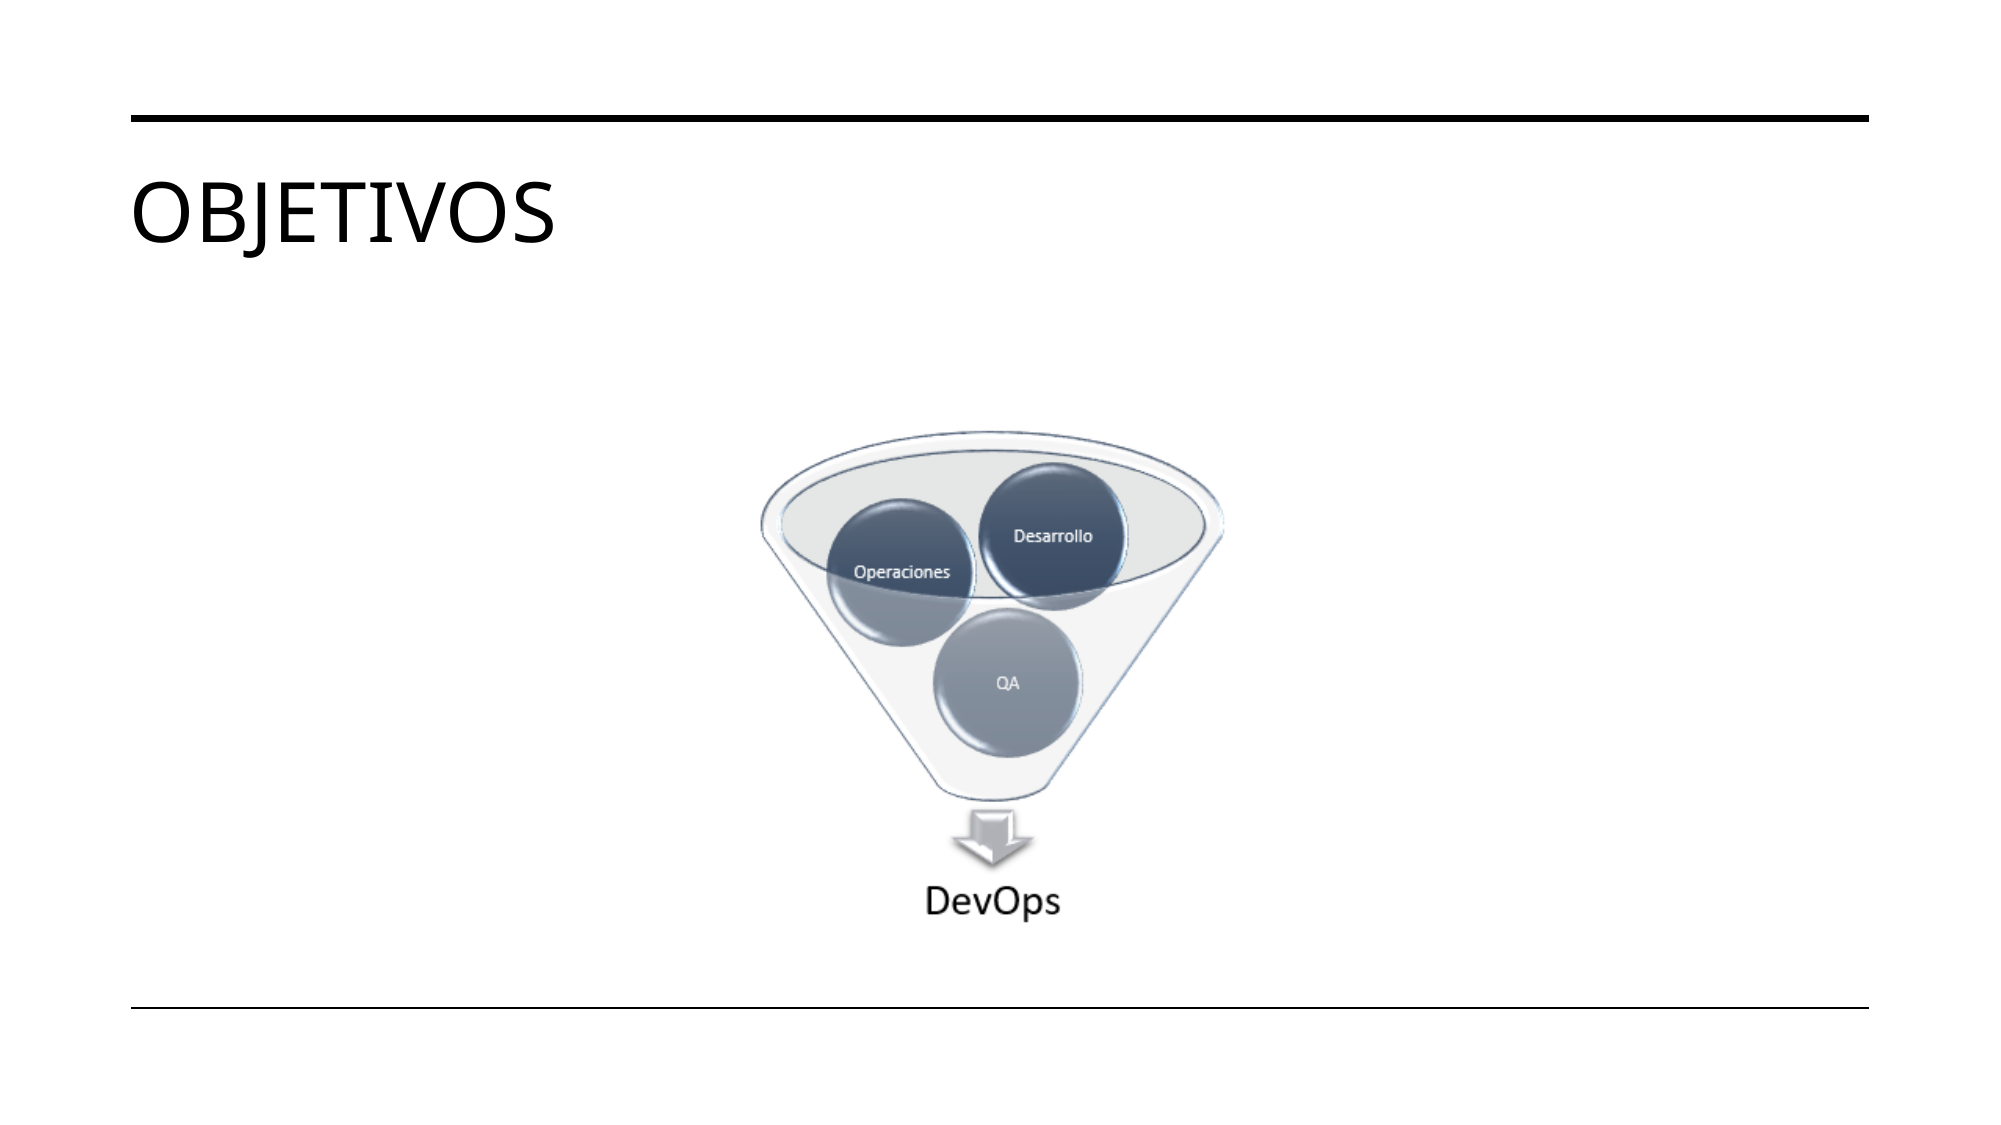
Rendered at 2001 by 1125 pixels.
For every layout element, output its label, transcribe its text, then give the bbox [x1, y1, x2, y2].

title OBJETIVOS [114, 151, 1869, 377]
picture [739, 400, 1245, 949]
